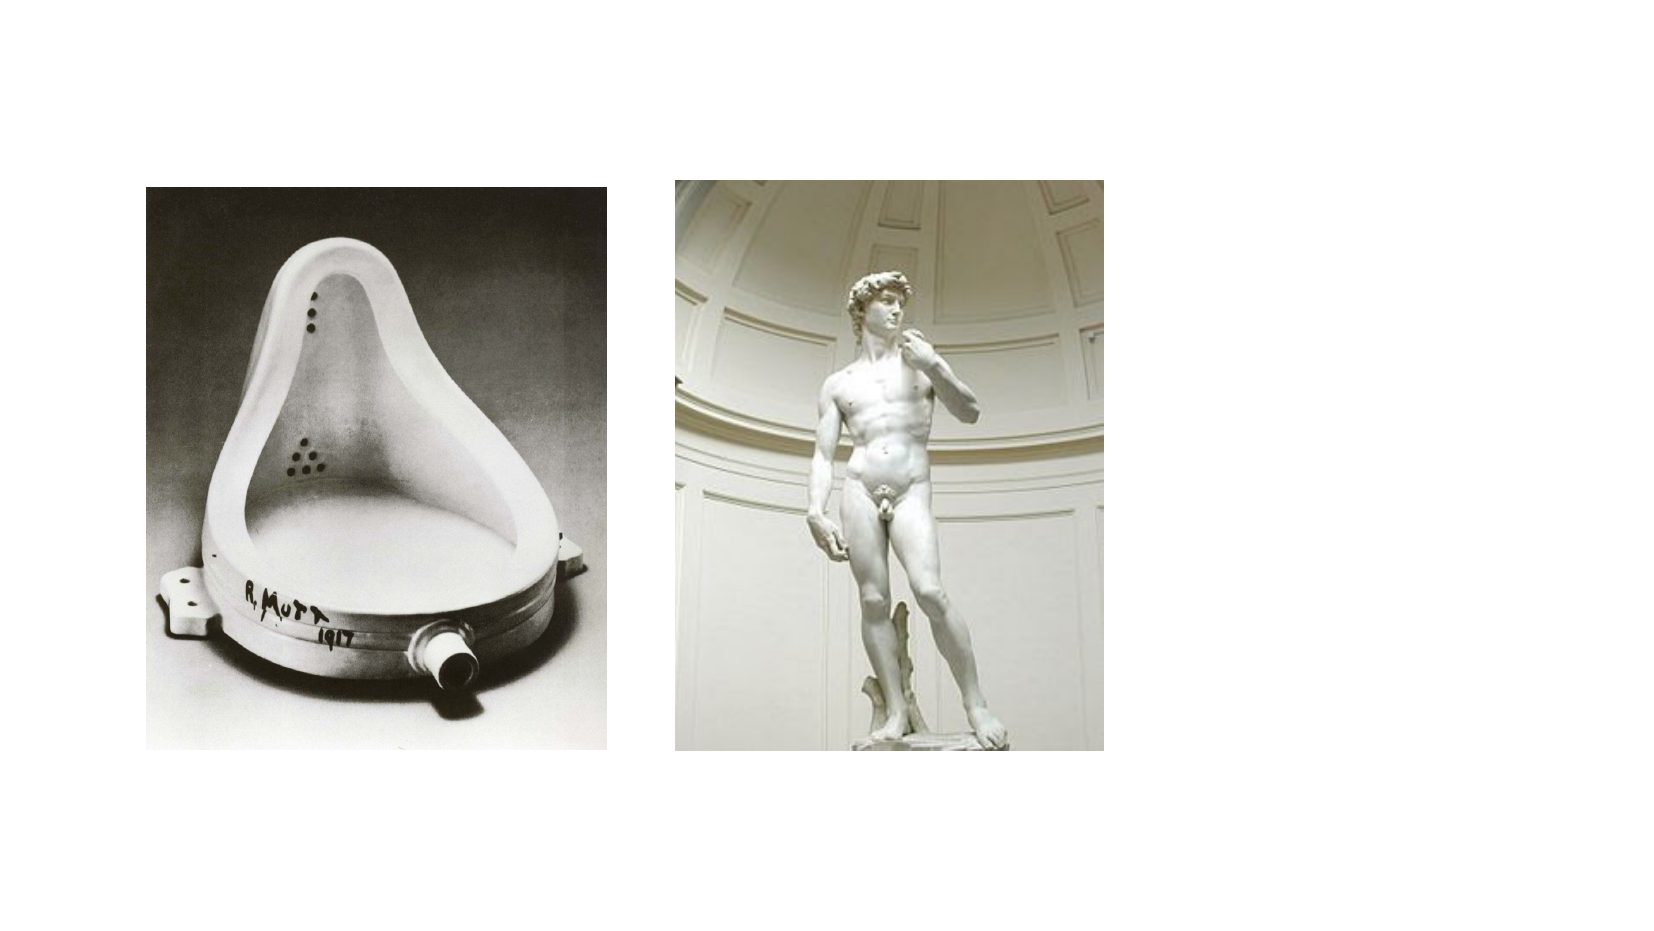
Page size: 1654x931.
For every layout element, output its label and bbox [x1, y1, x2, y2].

picture [146, 187, 607, 751]
picture [675, 180, 1104, 751]
